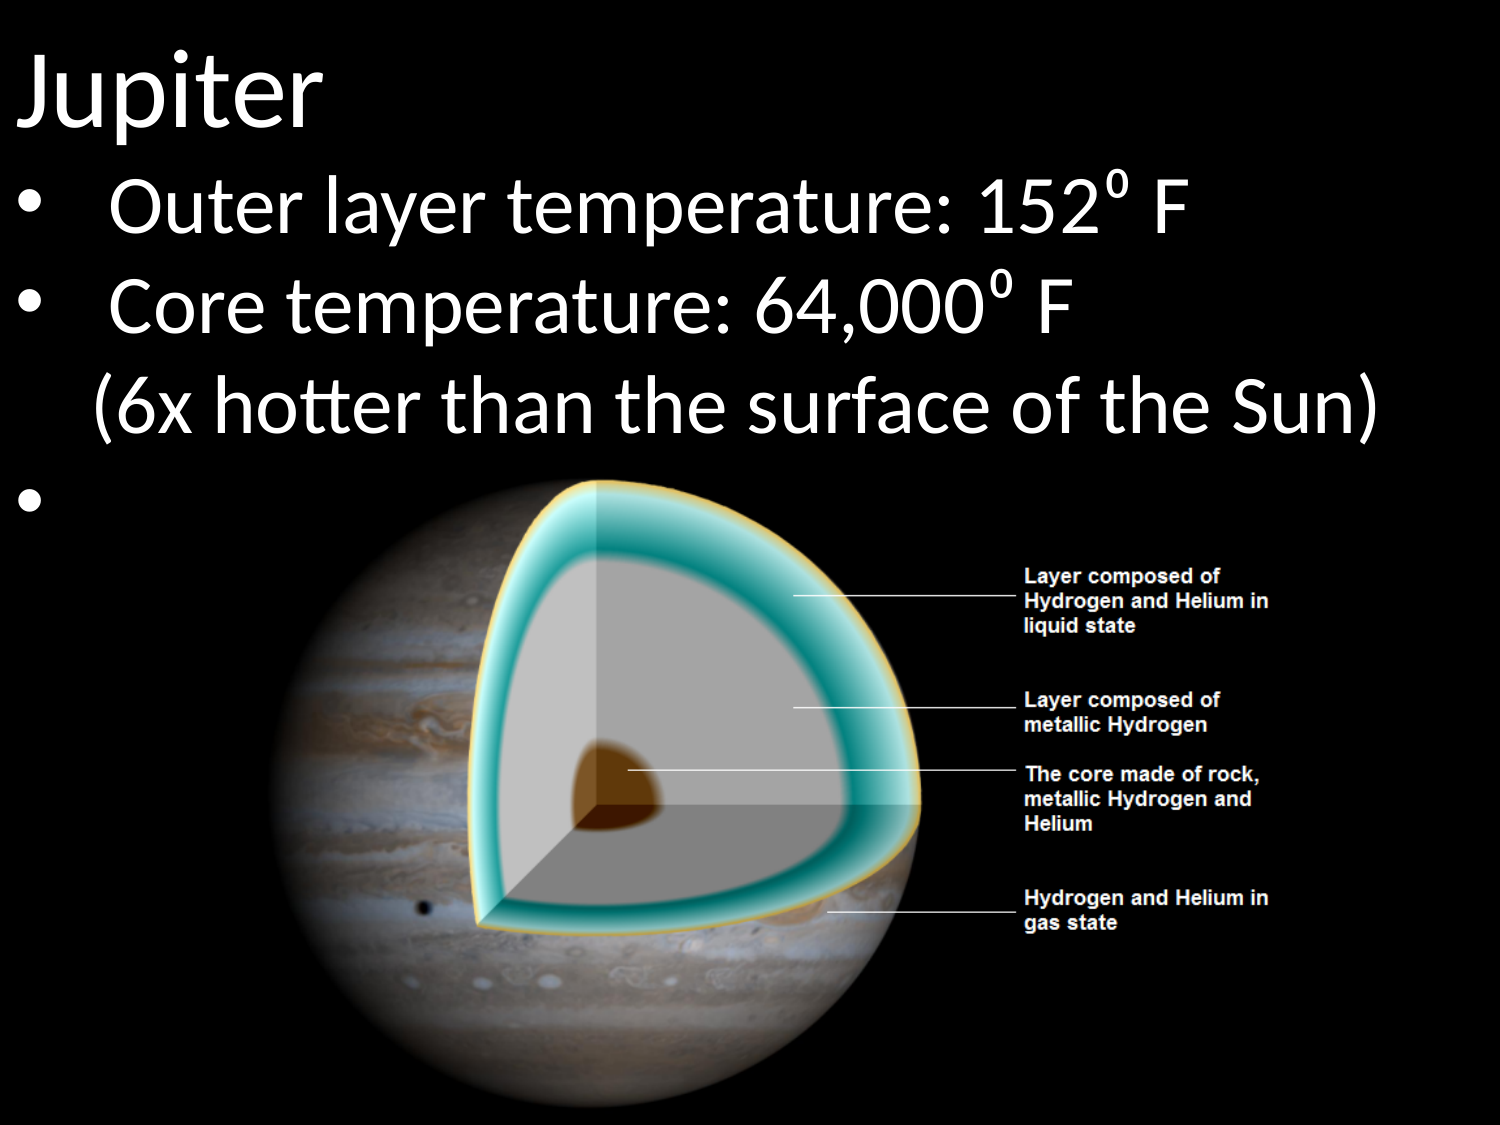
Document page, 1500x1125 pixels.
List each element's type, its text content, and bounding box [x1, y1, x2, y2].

text_box Jupiter Outer layer temperature: 152⁰ F Core temperature: 64,000⁰ F (6x hotter than the surface of the Sun) [0, 7, 1500, 563]
picture [237, 563, 1299, 1124]
